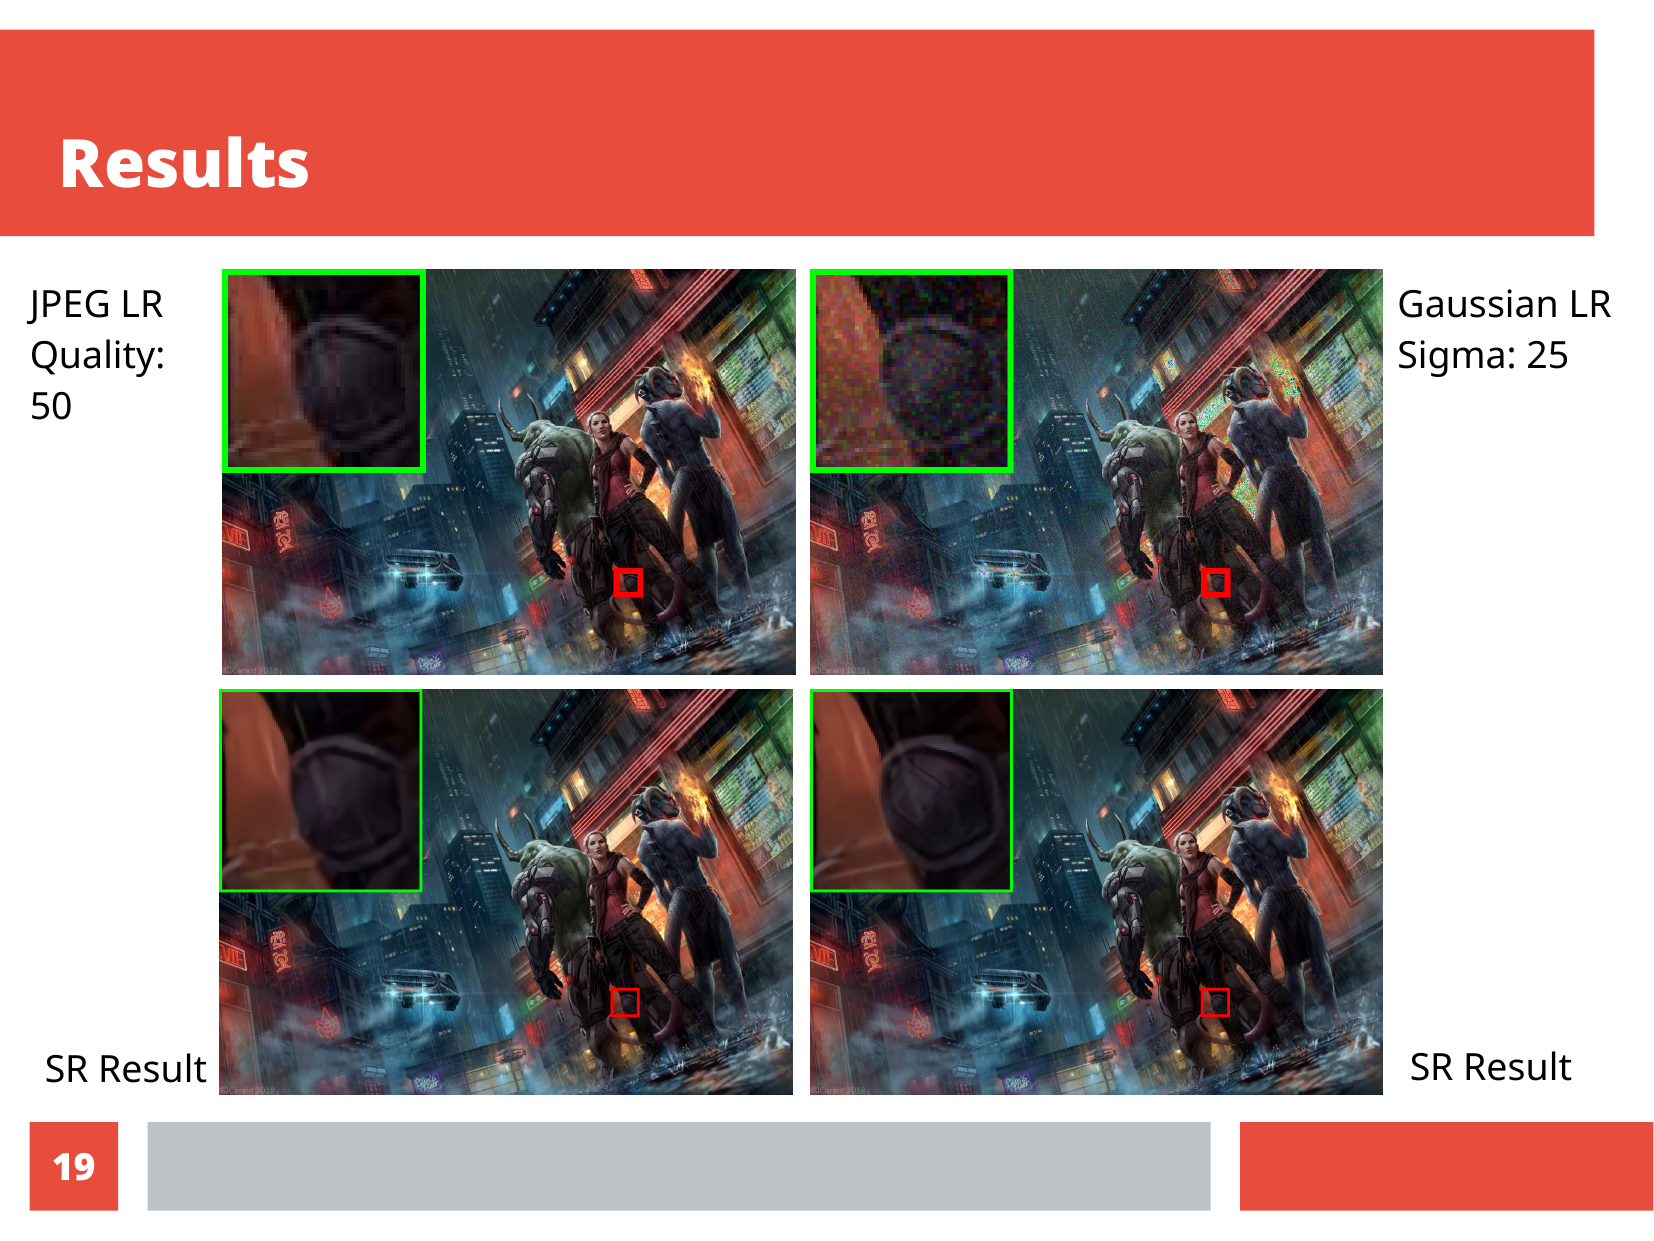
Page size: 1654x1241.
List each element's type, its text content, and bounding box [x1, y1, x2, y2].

text_box SR Result [1395, 1032, 1636, 1096]
text_box Gaussian LR Sigma: 25 [1382, 270, 1654, 380]
picture [222, 269, 796, 676]
title Results [59, 59, 1595, 207]
picture [810, 689, 1383, 1096]
picture [219, 689, 793, 1096]
text_box JPEG LR Quality: 50 [15, 270, 223, 380]
text_box SR Result [30, 1035, 271, 1098]
picture [810, 269, 1383, 676]
